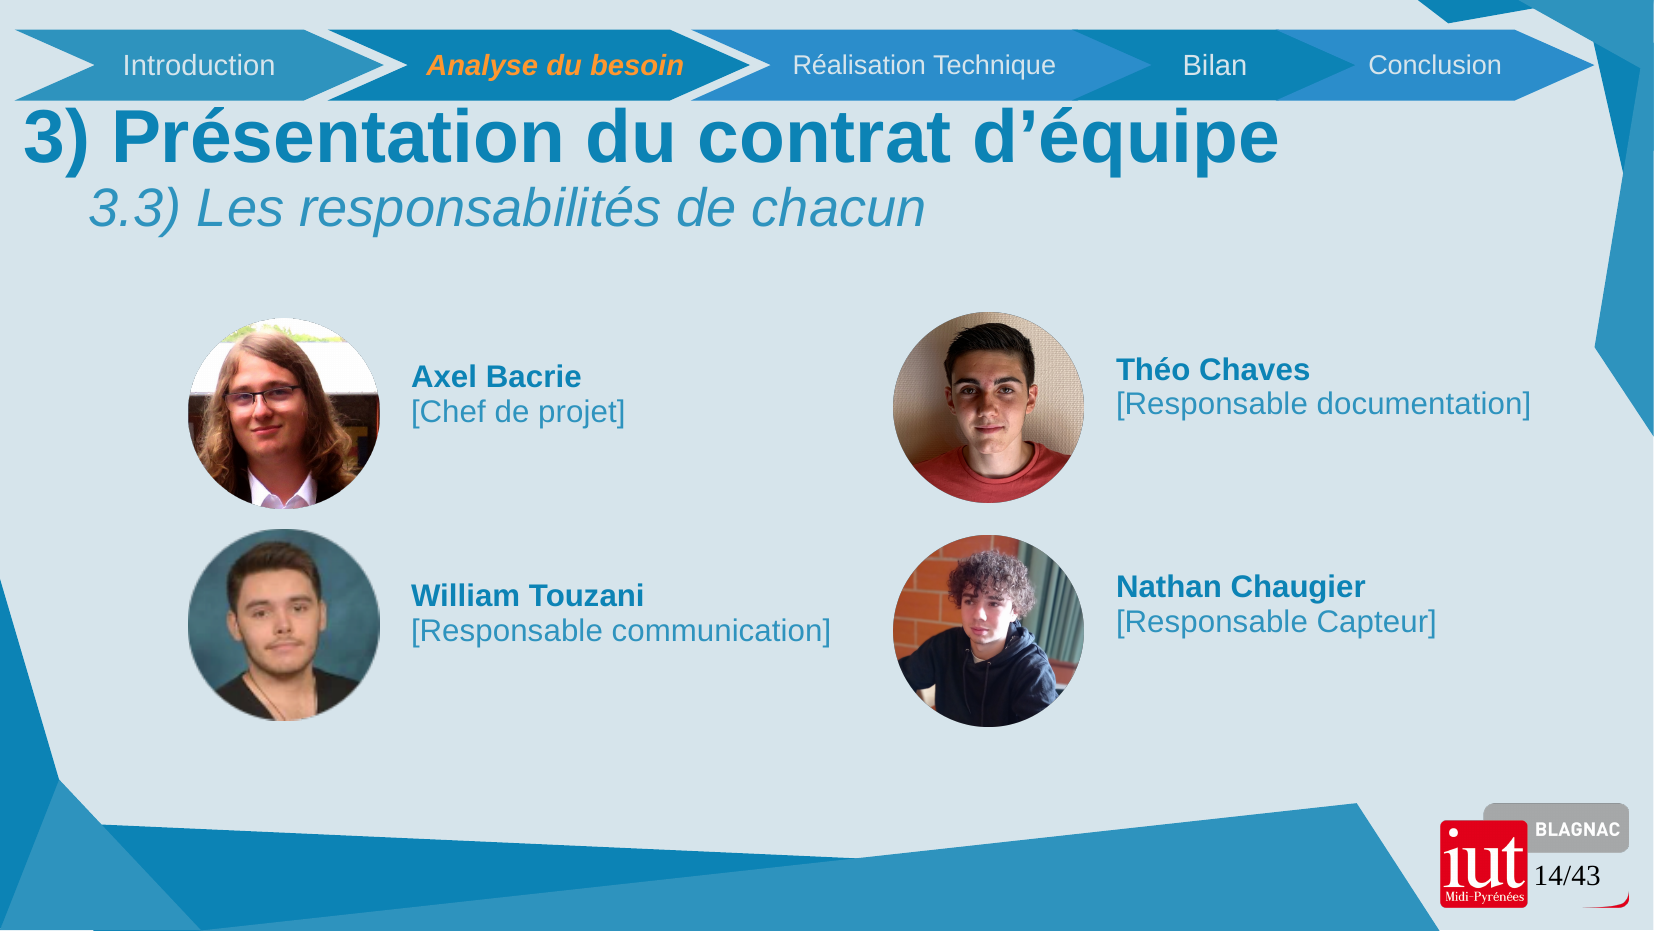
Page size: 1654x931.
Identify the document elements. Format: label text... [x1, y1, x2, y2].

text_box Bilan [1071, 29, 1353, 101]
picture [893, 312, 1084, 503]
title 3) Présentation du contrat d’équipe [23, 94, 1512, 179]
text_box Nathan Chaugier [Responsable Capteur] [1101, 561, 1622, 686]
picture [188, 529, 380, 721]
picture [893, 535, 1084, 727]
text_box Axel Bacrie [Chef de projet] [396, 351, 761, 476]
text_box Conclusion [1275, 29, 1595, 101]
title 3.3) Les responsabilités de chacun [88, 177, 1388, 238]
picture [188, 318, 380, 509]
text_box Théo Chaves [Responsable documentation] [1101, 344, 1654, 469]
picture [1440, 803, 1629, 908]
text_box Analyse du besoin [327, 29, 751, 101]
text_box William Touzani [Responsable communication] [396, 570, 893, 695]
text_box Réalisation Technique [690, 29, 1149, 101]
text_box Introduction [14, 29, 384, 101]
